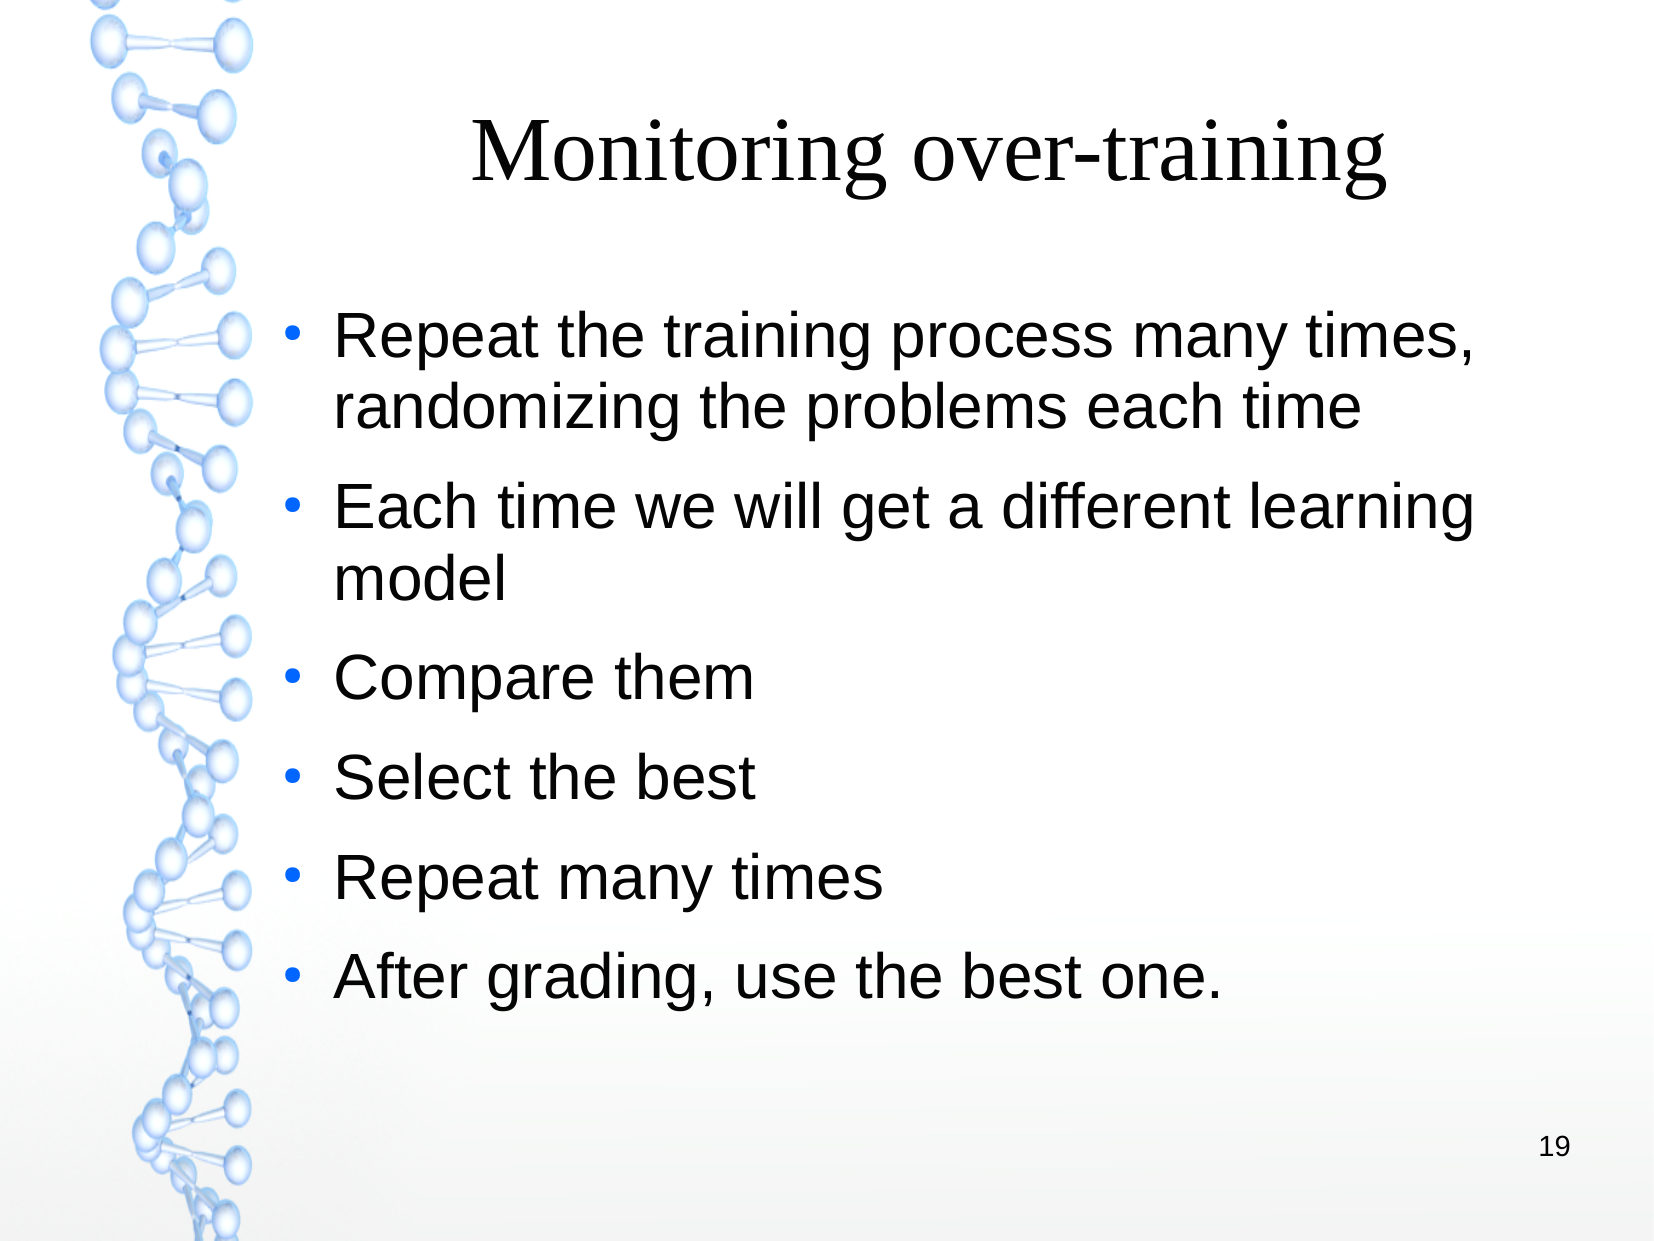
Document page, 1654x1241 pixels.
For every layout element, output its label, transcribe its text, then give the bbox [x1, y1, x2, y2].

picture [0, 0, 1654, 1241]
list Repeat the training process many times, randomizing the problems each time Each time we will get a different learning model Compare them Select the best Repeat many times After grading, use the best one. [265, 299, 1595, 1019]
title Monitoring over-training [265, 47, 1595, 252]
